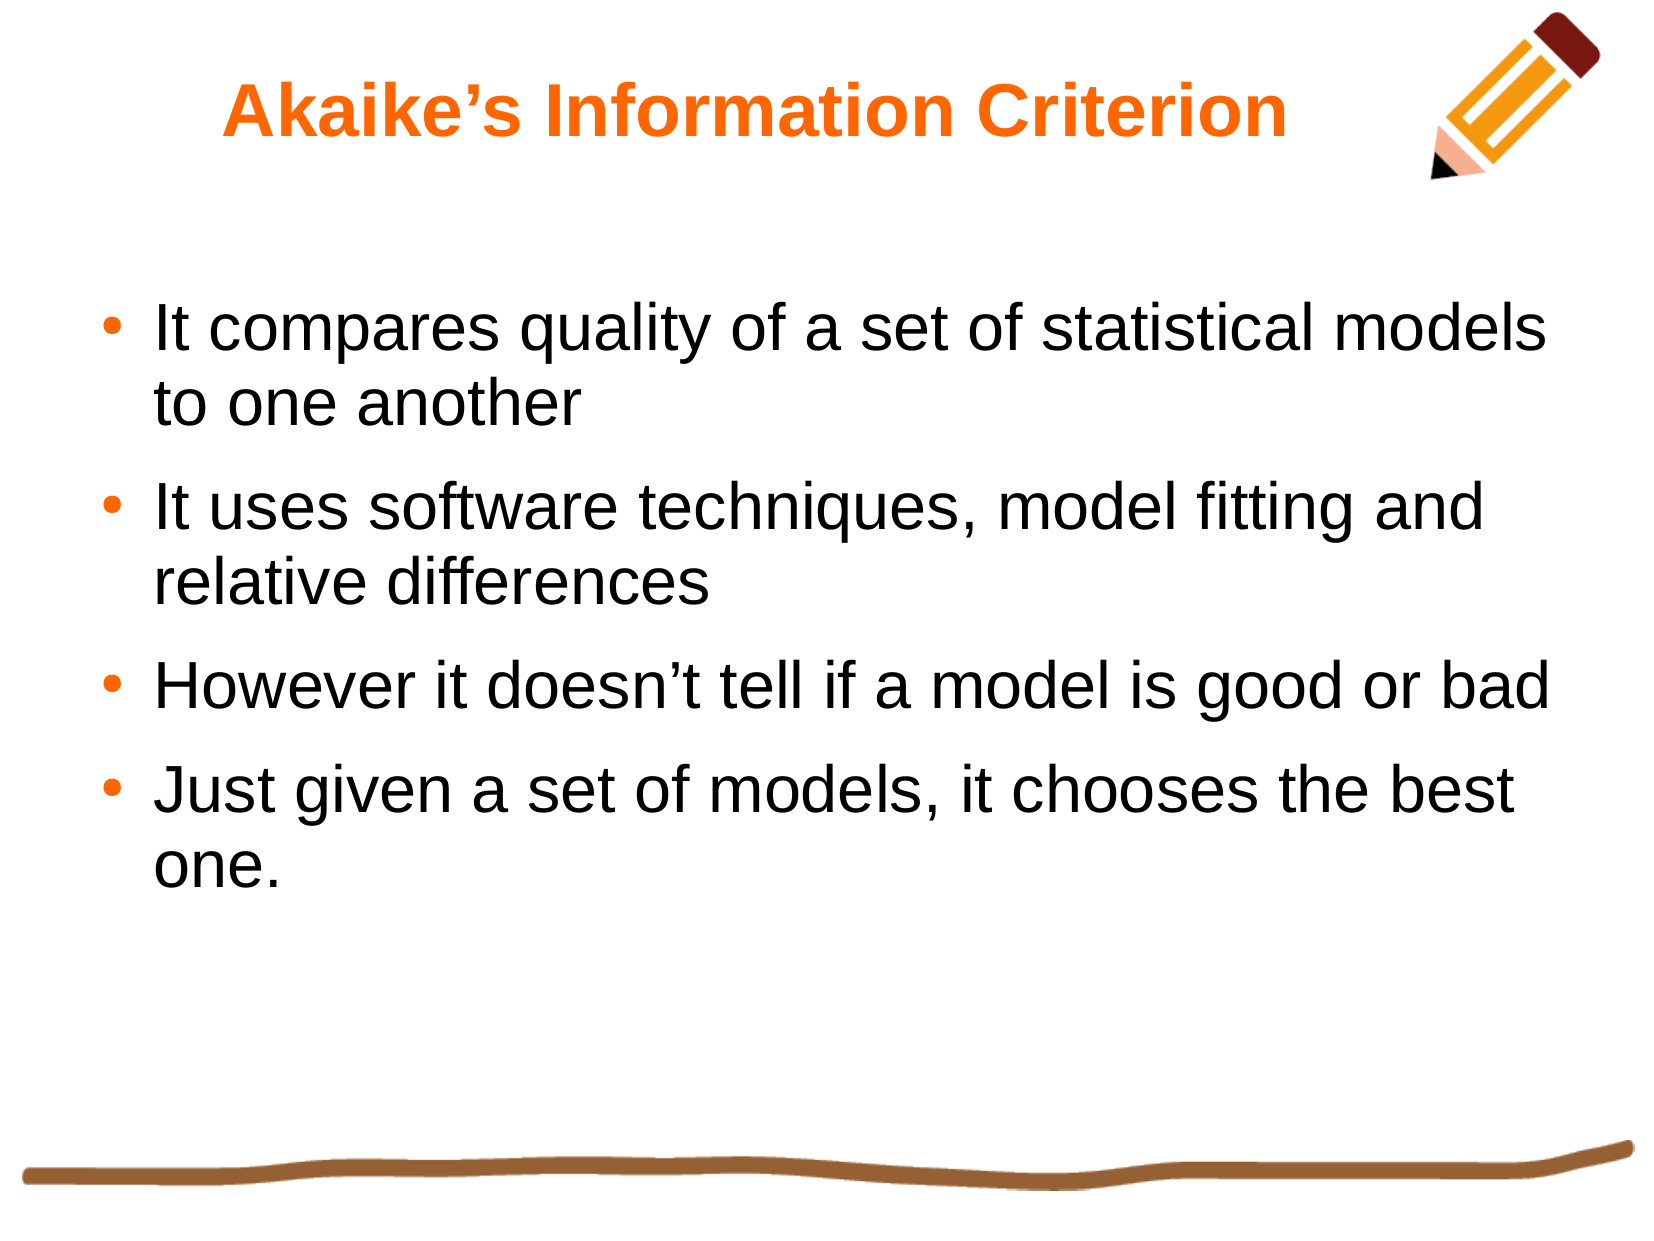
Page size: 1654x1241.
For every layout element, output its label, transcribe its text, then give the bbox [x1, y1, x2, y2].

picture [22, 1140, 1635, 1191]
list It compares quality of a set of statistical models to one another It uses software techniques, model fitting and relative differences However it doesn’t tell if a model is good or bad Just given a set of models, it chooses the best one. [82, 290, 1571, 1122]
picture [1430, 12, 1601, 181]
title Akaike’s Information Criterion [82, 49, 1430, 172]
